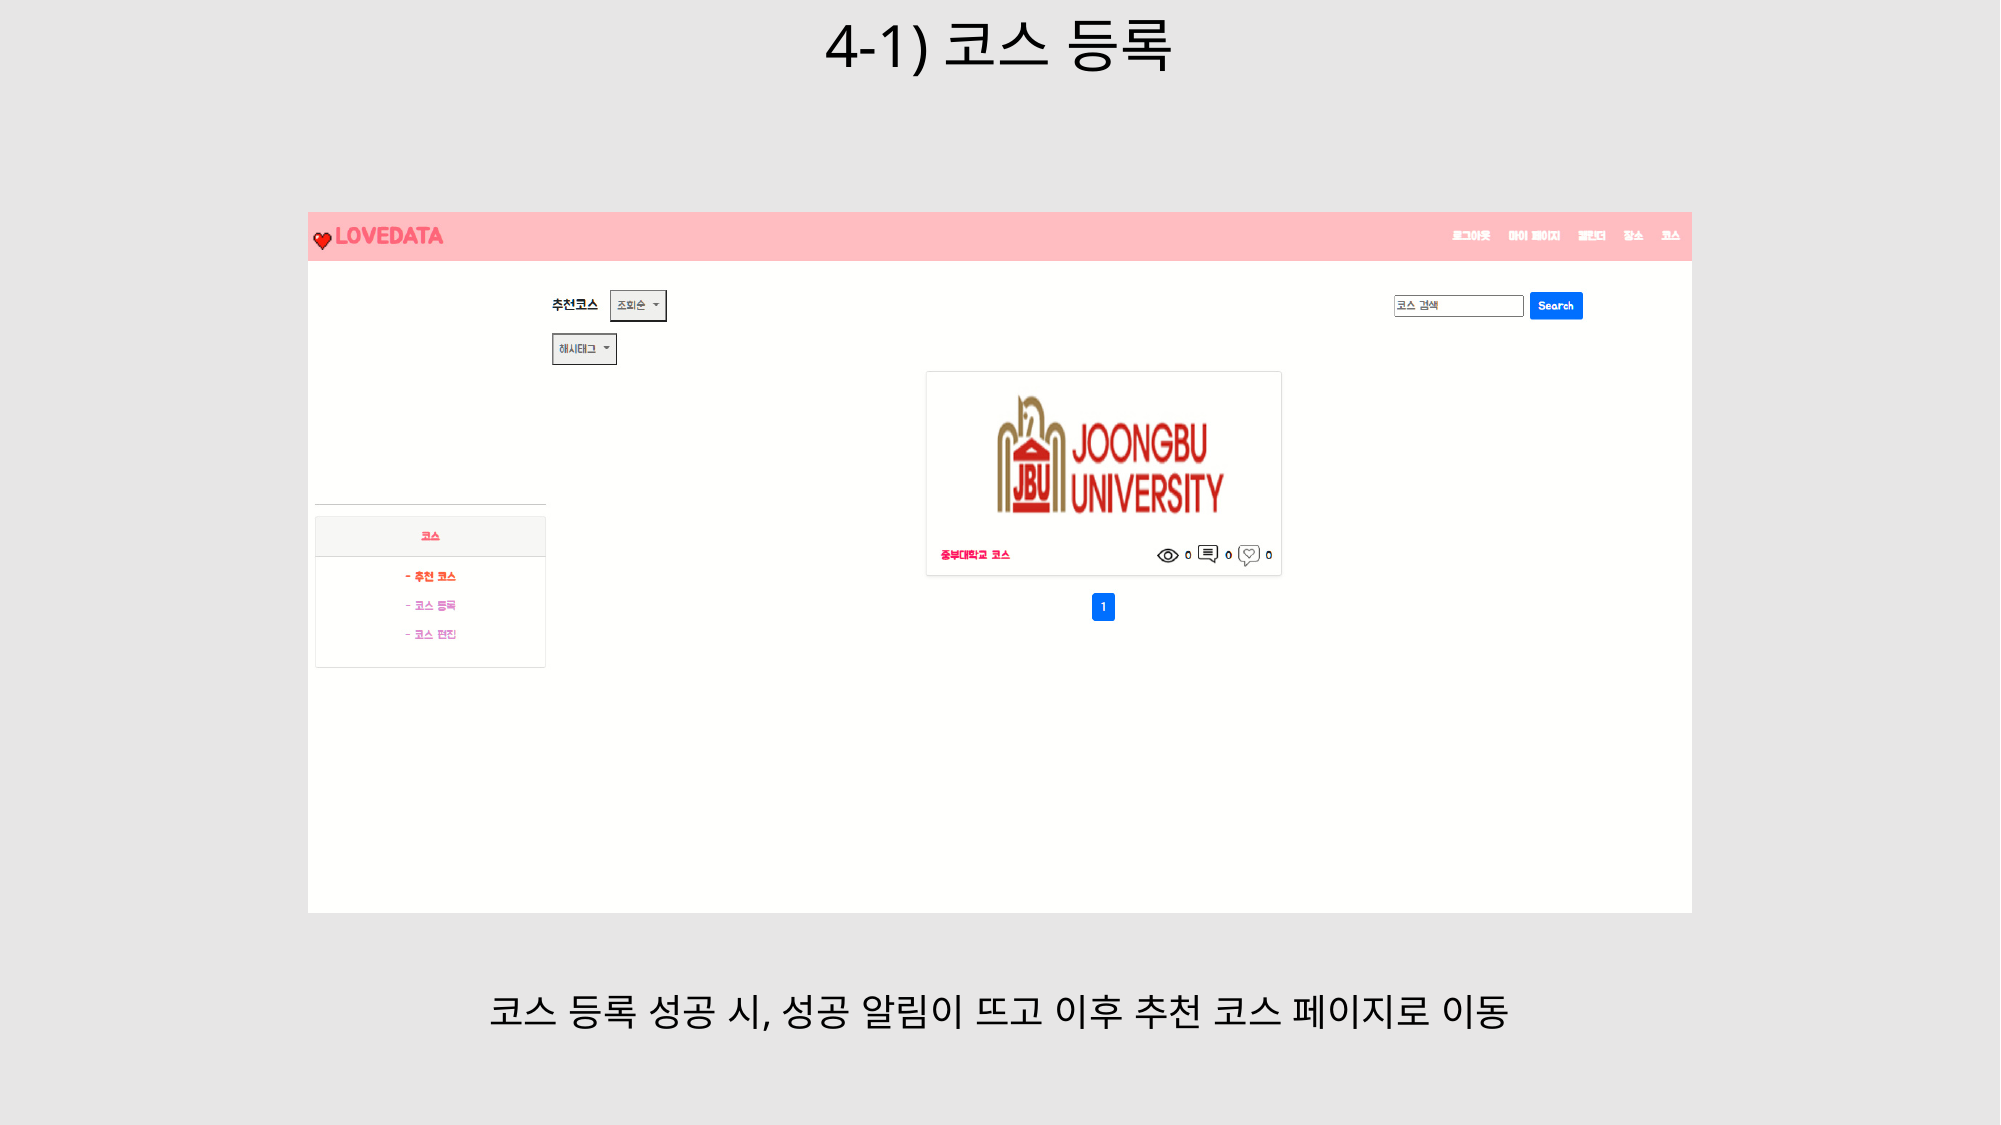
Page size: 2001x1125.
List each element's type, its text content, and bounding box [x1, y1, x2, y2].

picture [308, 212, 1692, 913]
text_box 코스 등록 성공 시, 성공 알림이 뜨고 이후 추천 코스 페이지로 이동 [474, 981, 1526, 1042]
text_box 4-1) 코스 등록 [564, 2, 1436, 87]
